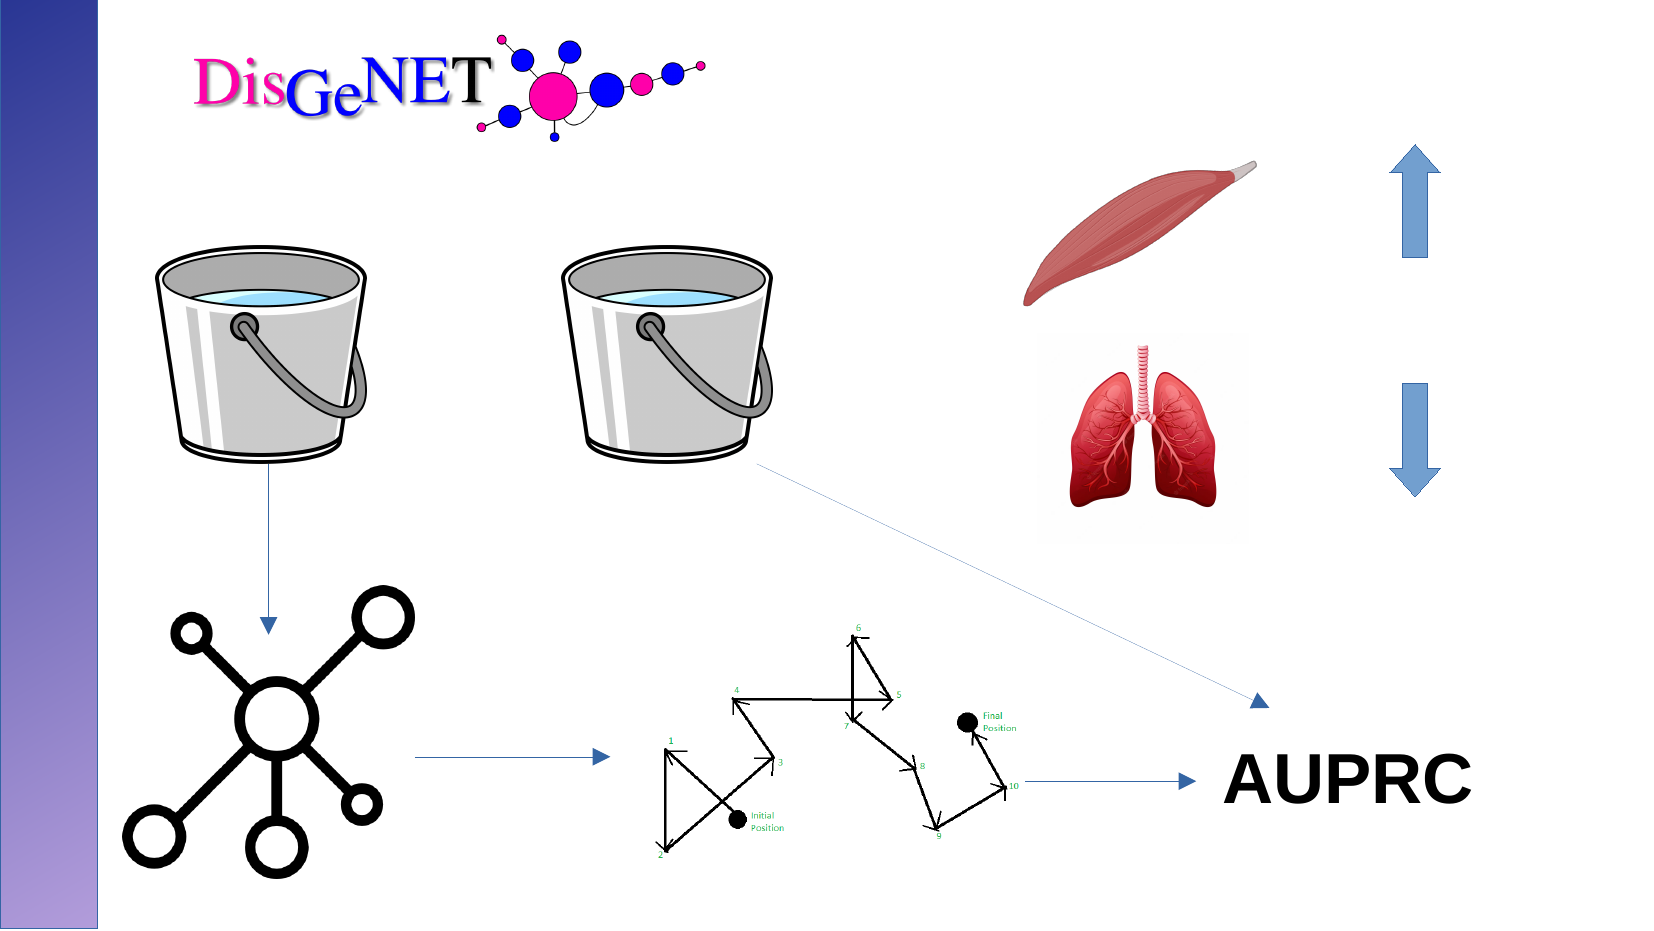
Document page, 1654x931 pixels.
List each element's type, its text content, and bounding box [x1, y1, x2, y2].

text_box [0, 0, 98, 929]
text_box [1389, 383, 1441, 497]
picture [155, 245, 367, 464]
picture [561, 245, 773, 464]
picture [1000, 79, 1272, 544]
picture [117, 0, 855, 220]
picture [634, 617, 1035, 879]
picture [122, 585, 415, 879]
text_box AUPRC [1208, 732, 1489, 827]
text_box [1389, 144, 1441, 258]
